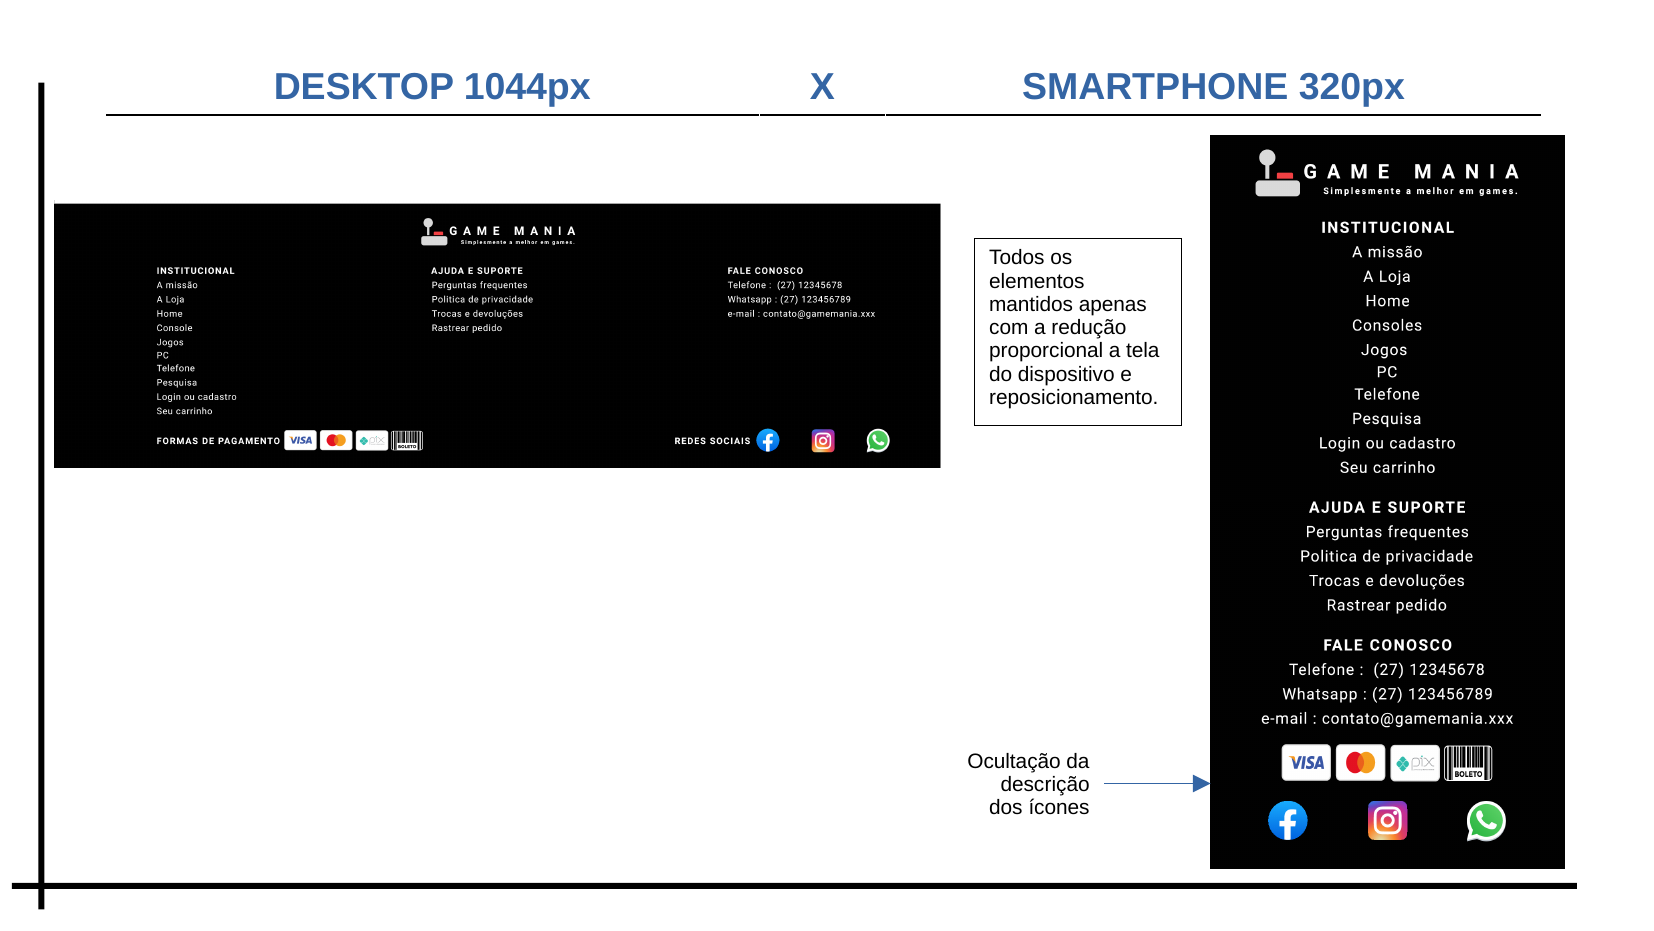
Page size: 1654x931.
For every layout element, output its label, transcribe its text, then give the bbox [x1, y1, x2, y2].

text_box Todos os elementos mantidos apenas com a redução proporcional a tela do dispositivo e reposicionamento. [974, 238, 1182, 426]
text_box Ocultação da descrição dos ícones [944, 742, 1105, 827]
picture [1210, 135, 1565, 869]
table_header DESKTOP 1044px [106, 59, 759, 114]
picture [54, 200, 941, 468]
table_header X [760, 59, 885, 114]
table_header SMARTPHONE 320px [886, 59, 1541, 114]
